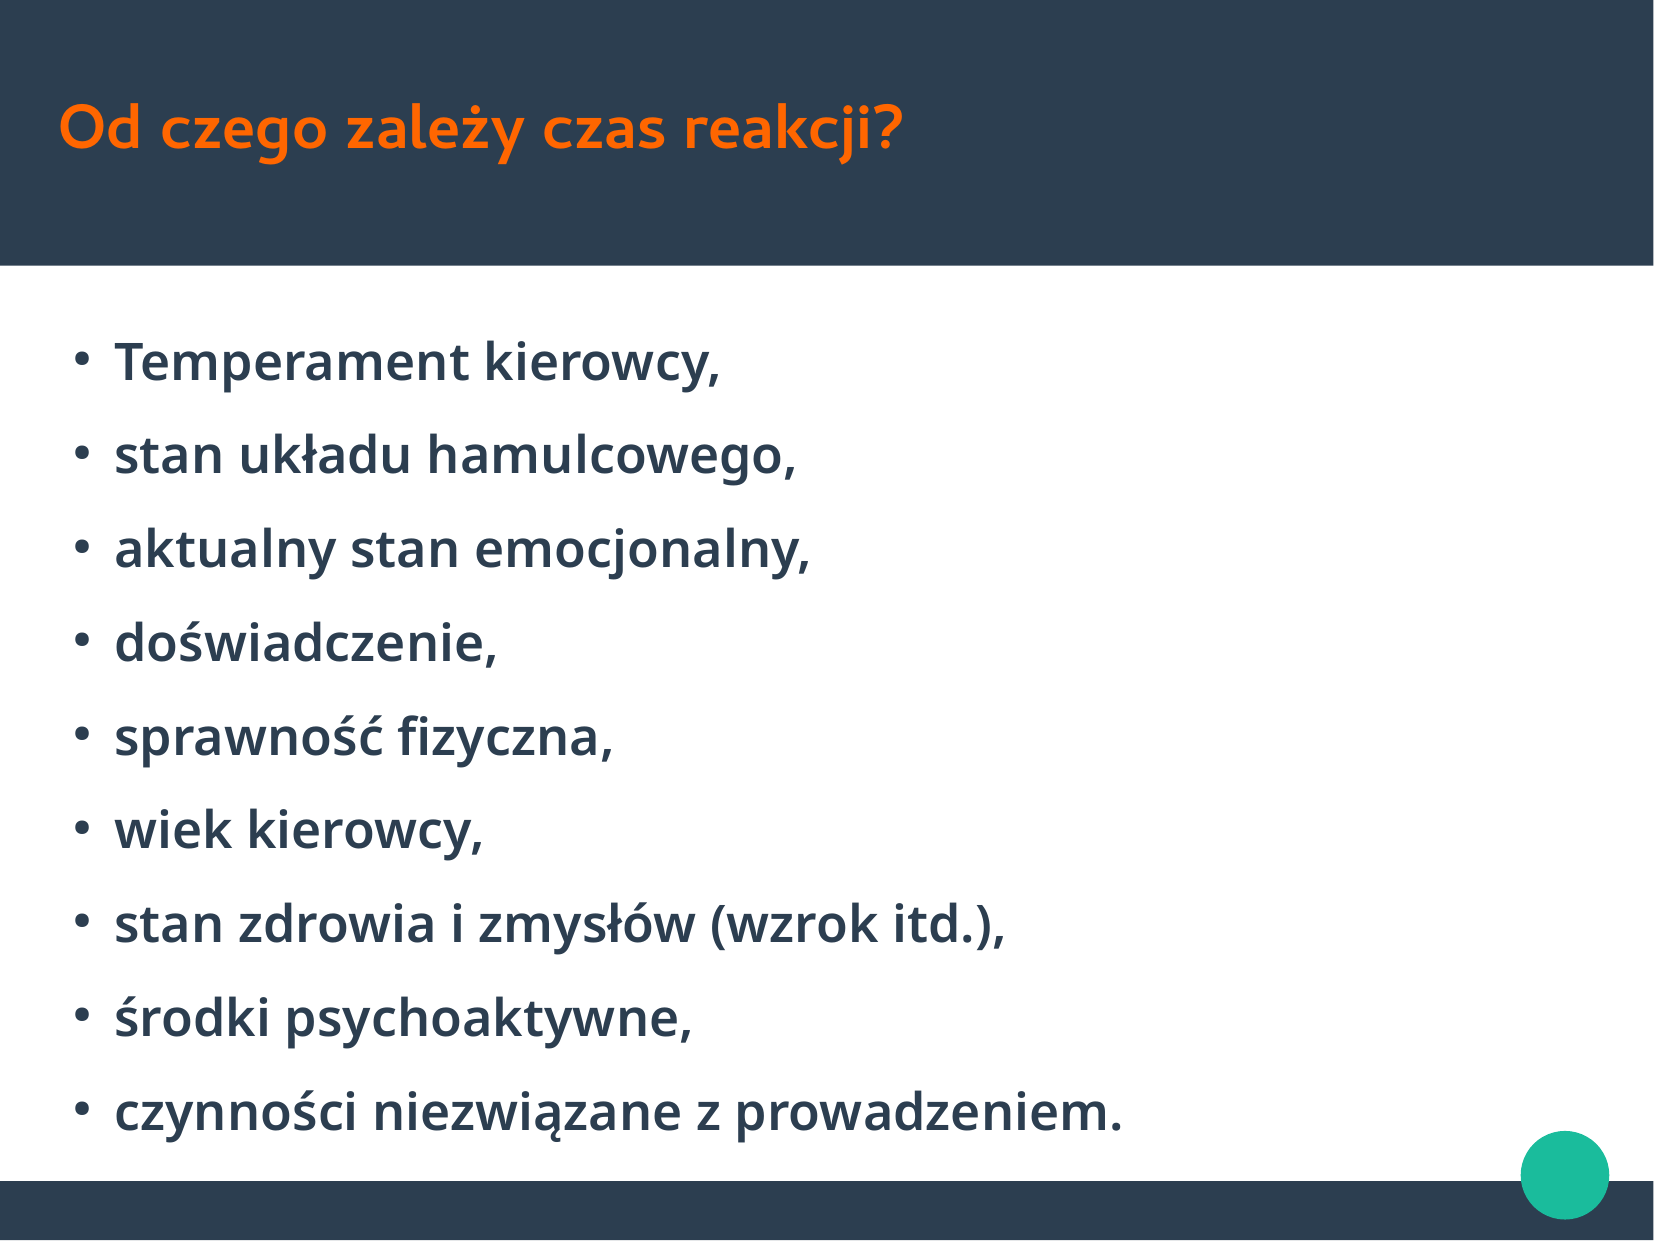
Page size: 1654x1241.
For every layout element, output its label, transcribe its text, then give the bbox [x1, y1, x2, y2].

title Od czego zależy czas reakcji? [59, 49, 1595, 207]
list Temperament kierowcy, stan układu hamulcowego, aktualny stan emocjonalny, doświadczenie, sprawność fizyczna, wiek kierowcy, stan zdrowia i zmysłów (wzrok itd.), środki psychoaktywne, czynności niezwiązane z prowadzeniem. [59, 324, 1595, 1152]
